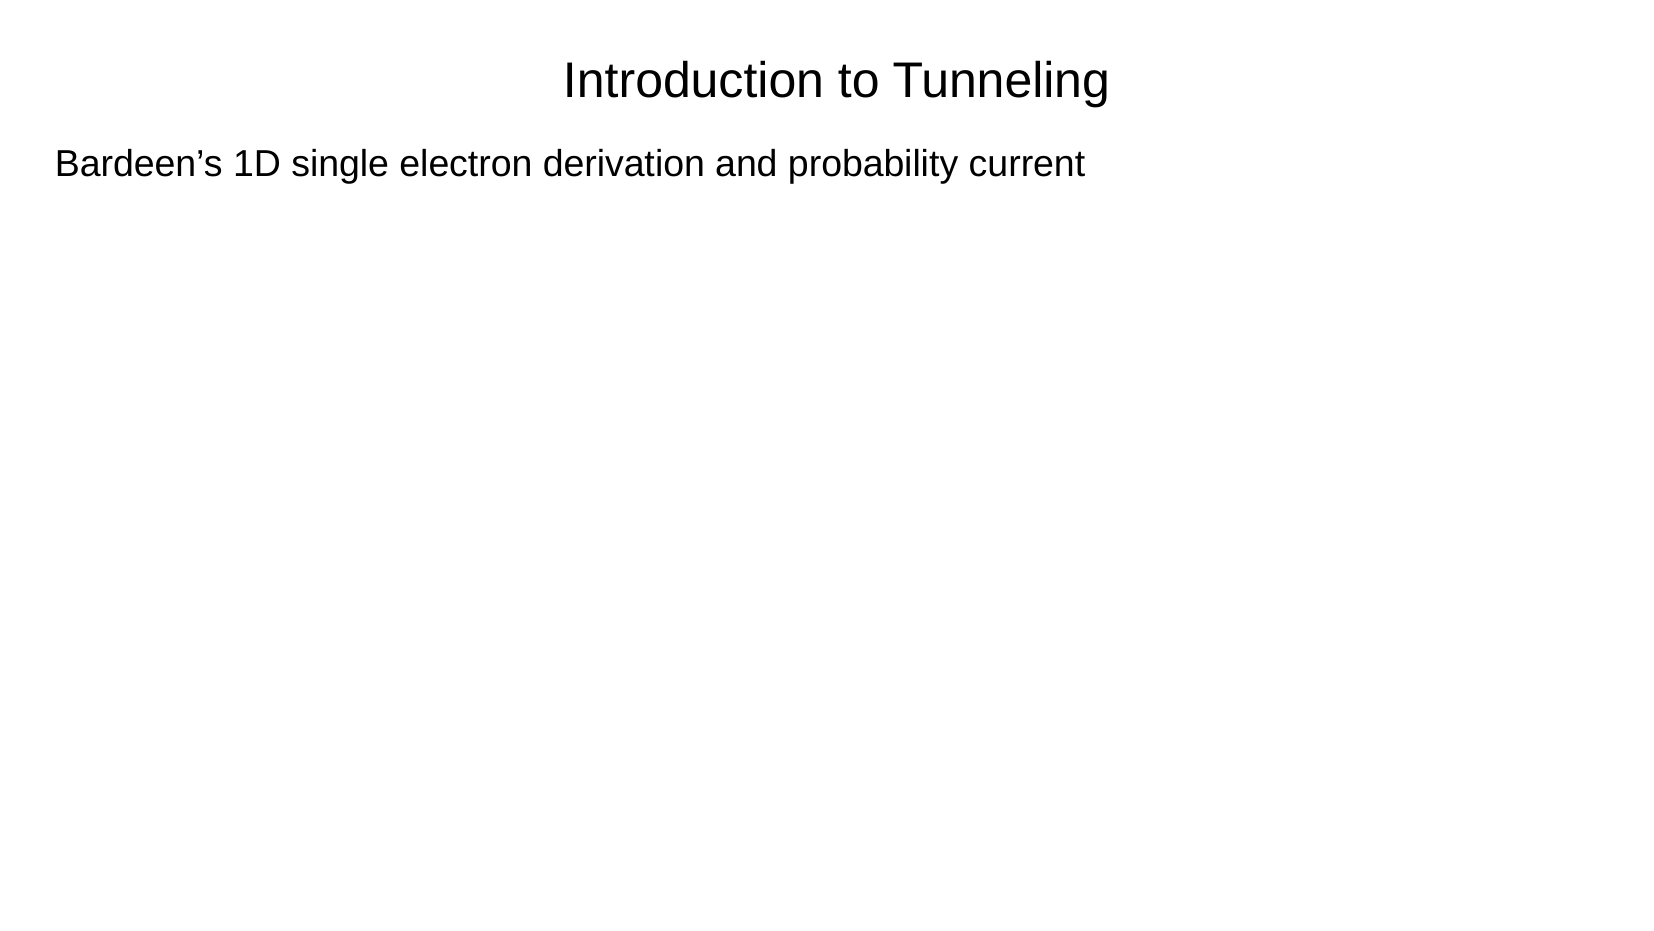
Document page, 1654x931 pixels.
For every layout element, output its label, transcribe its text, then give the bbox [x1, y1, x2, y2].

text_box Introduction to Tunneling [548, 45, 1126, 116]
text_box Bardeen’s 1D single electron derivation and probability current [40, 135, 1101, 192]
